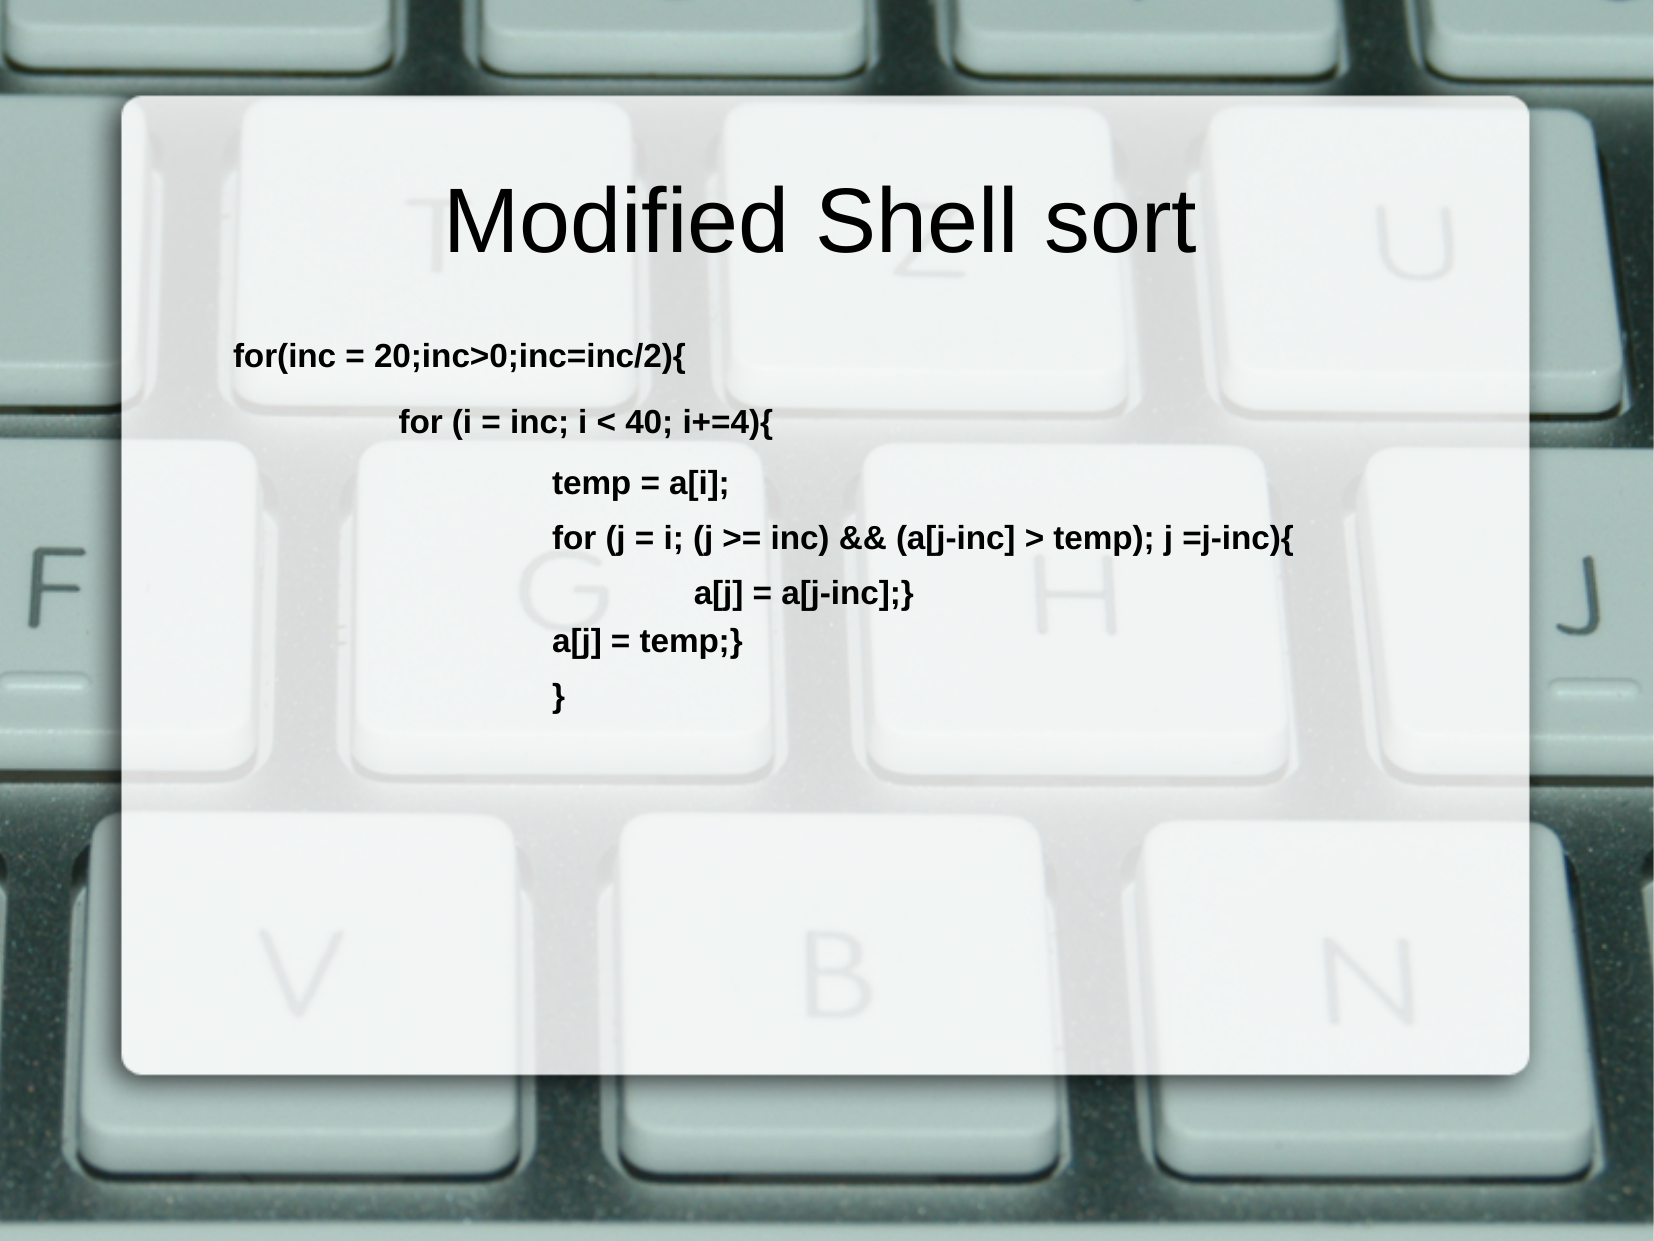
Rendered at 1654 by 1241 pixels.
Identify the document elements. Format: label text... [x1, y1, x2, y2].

title Modified Shell sort [135, 125, 1506, 318]
picture [0, 0, 1654, 1241]
list for(inc = 20;inc>0;inc=inc/2){ for (i = inc; i < 40; i+=4){ temp = a[i]; for (j = i; (j >= inc) && (a[j-inc] > temp); j =j-inc){ a[j] = a[j-inc];} a[j] = temp;} } [162, 337, 1501, 905]
